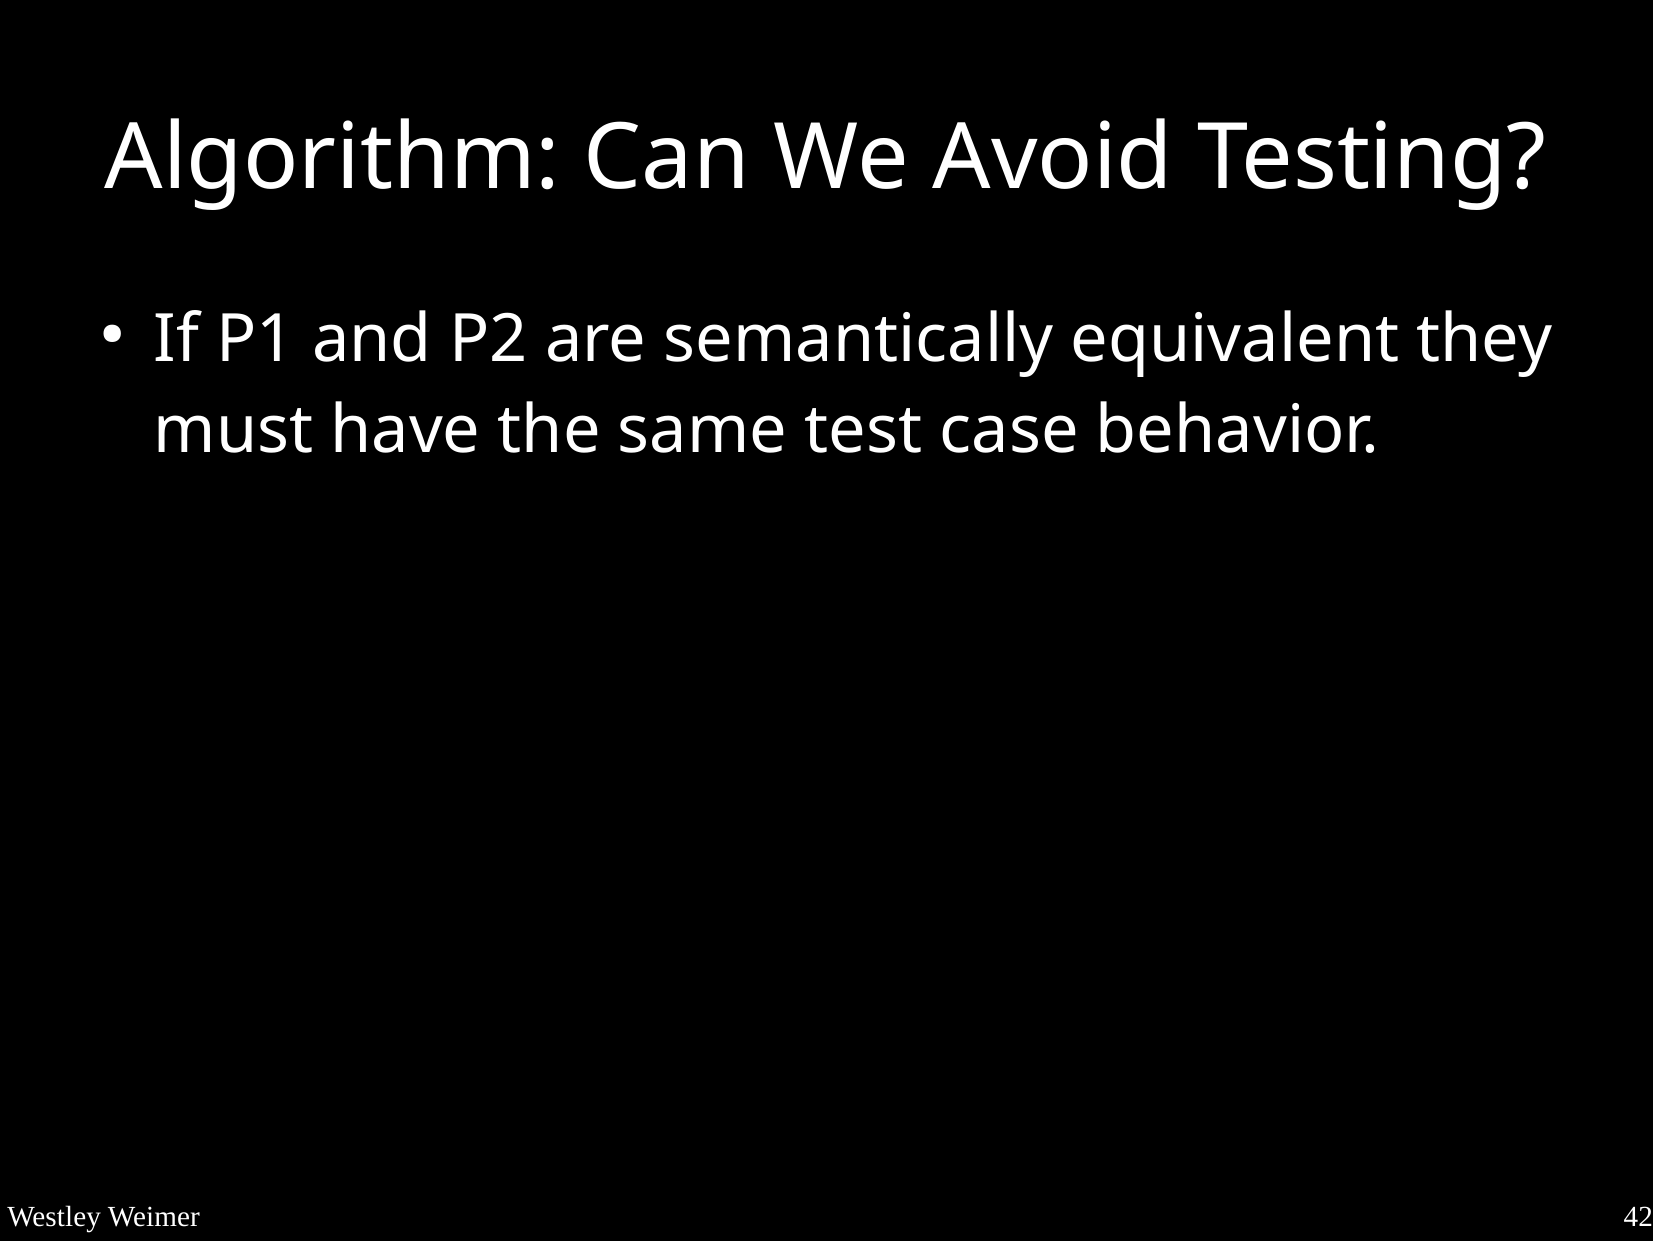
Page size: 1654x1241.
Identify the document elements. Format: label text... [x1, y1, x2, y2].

title Algorithm: Can We Avoid Testing? [82, 49, 1571, 257]
list If P1 and P2 are semantically equivalent they must have the same test case behavior. [82, 290, 1571, 1109]
